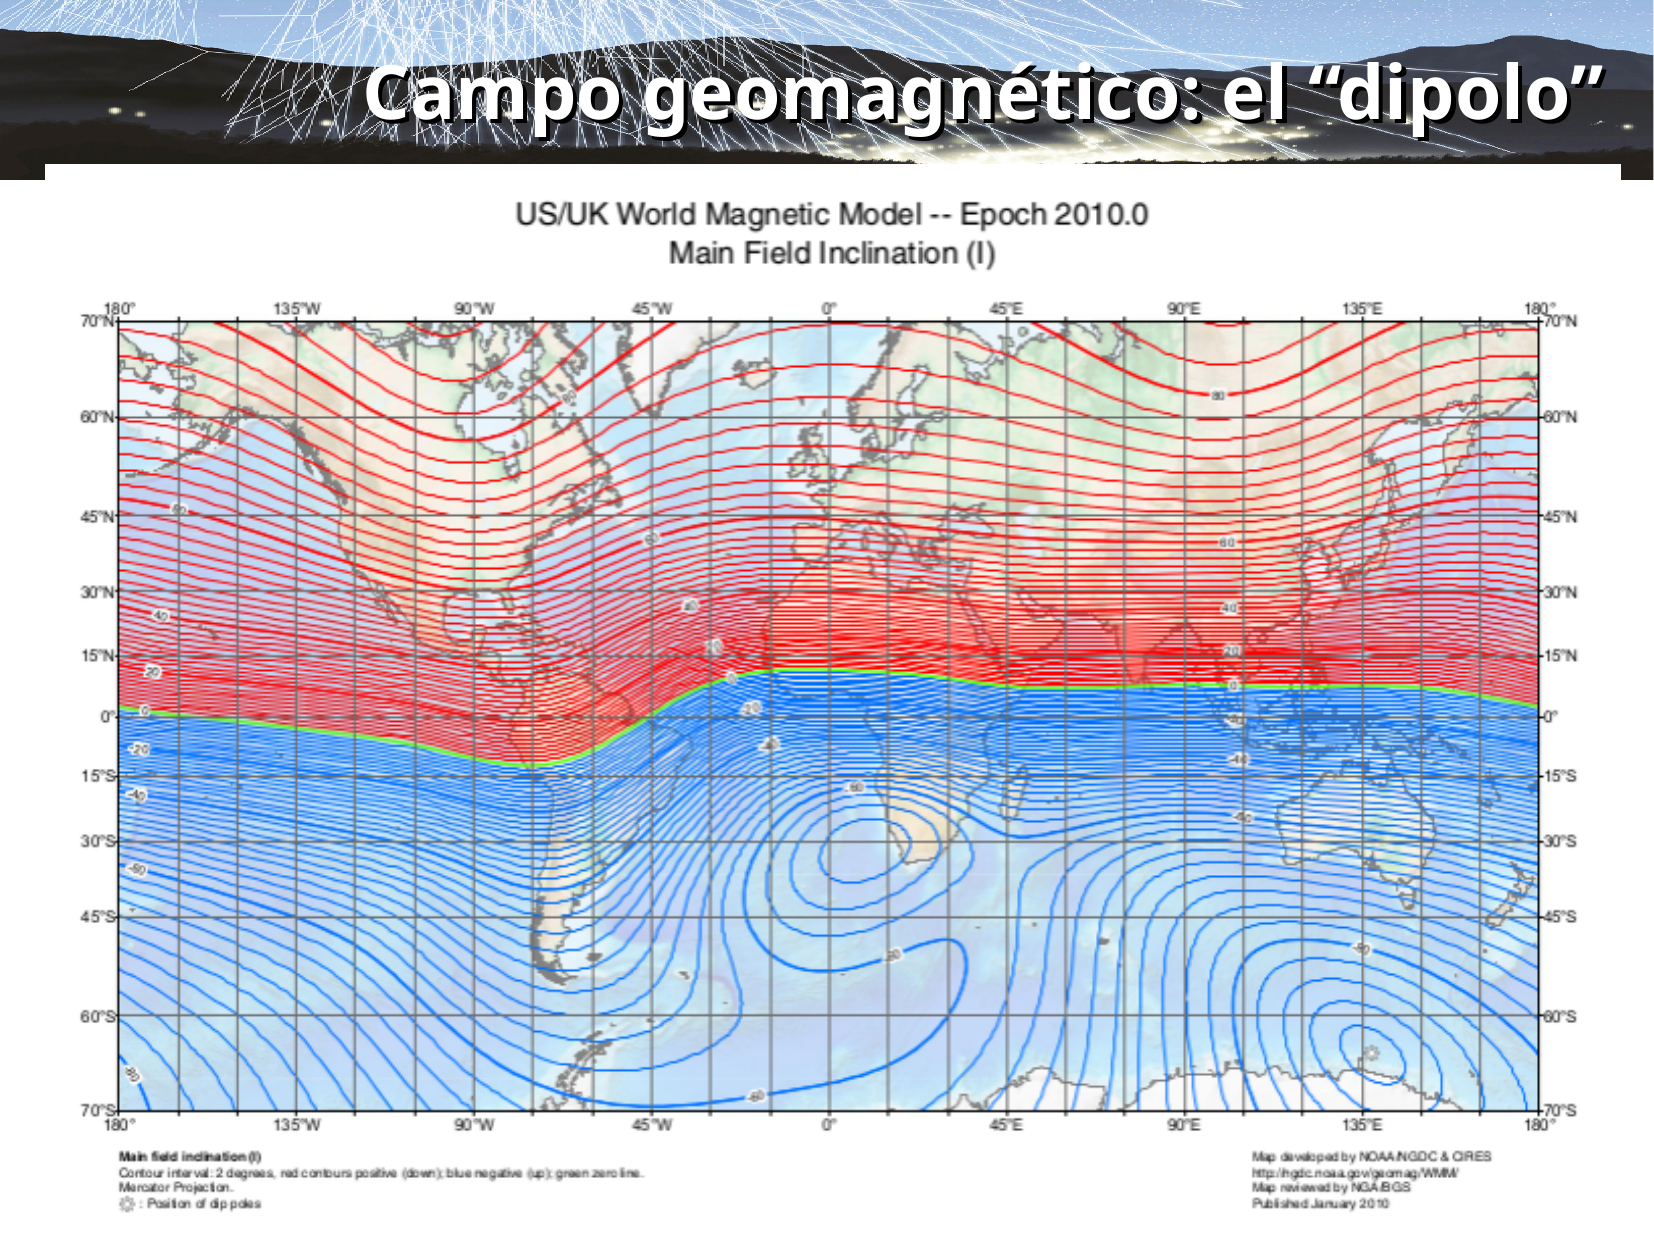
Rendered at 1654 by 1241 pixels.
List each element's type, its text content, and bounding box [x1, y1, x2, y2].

title Campo geomagnético: el “dipolo” [45, 15, 1606, 166]
picture [0, 0, 1654, 1229]
